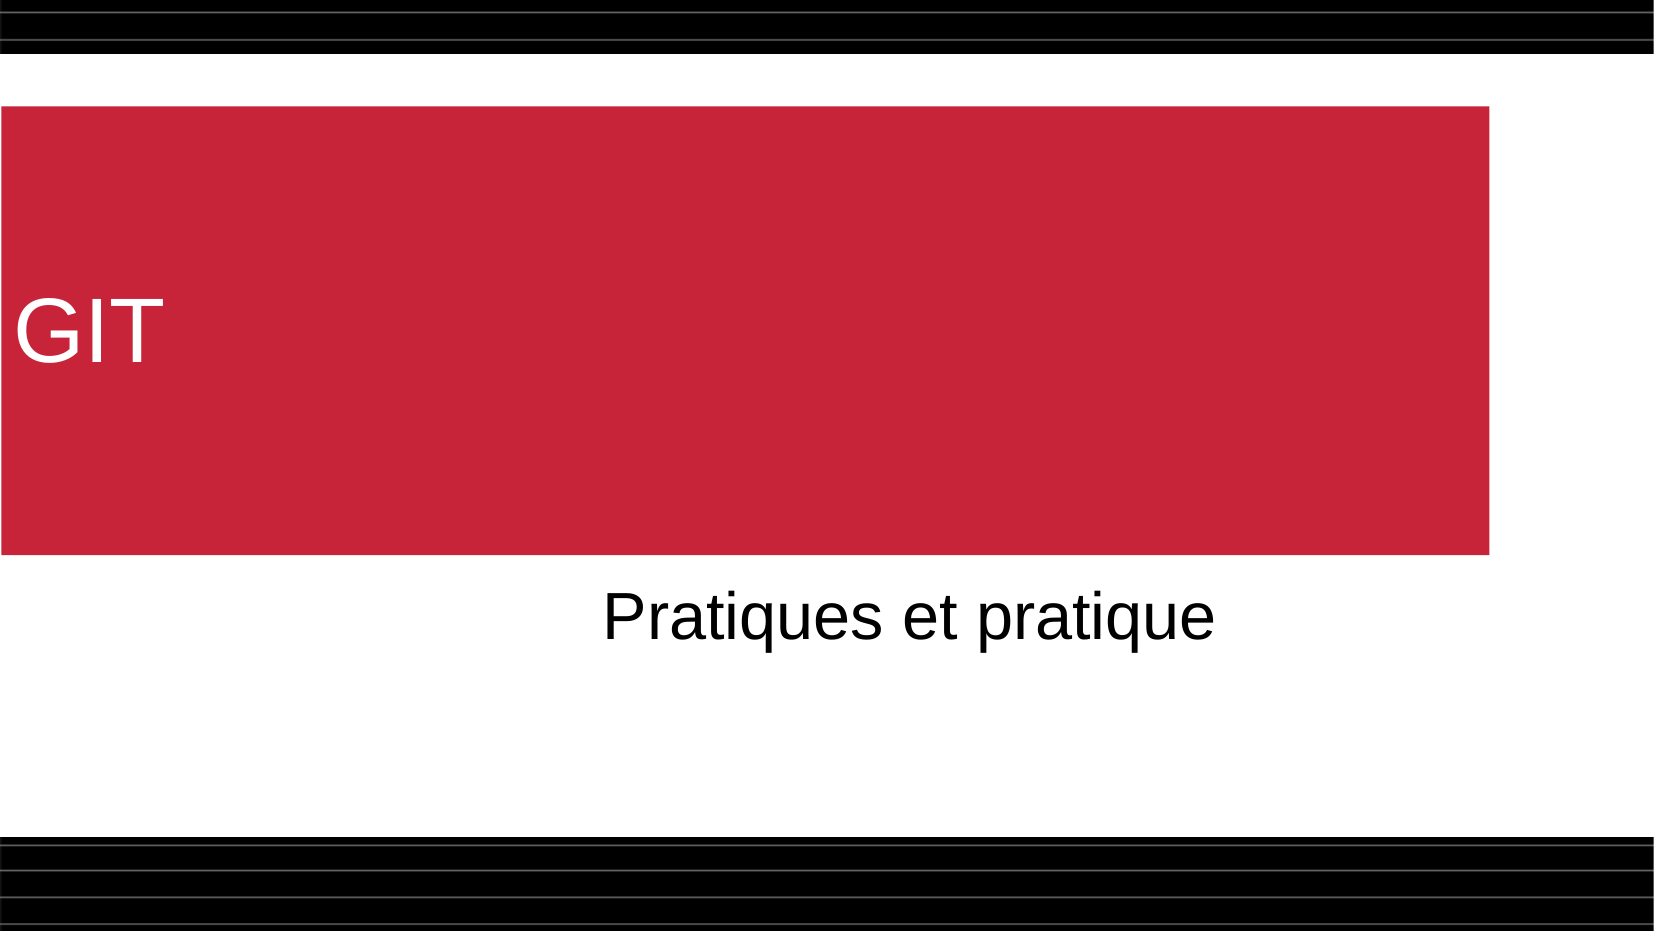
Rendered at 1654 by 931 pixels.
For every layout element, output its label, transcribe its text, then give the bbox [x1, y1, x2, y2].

subtitle Pratiques et pratique [602, 578, 1465, 792]
picture [0, 0, 1654, 54]
title GIT [1, 106, 1490, 556]
picture [0, 837, 1654, 931]
